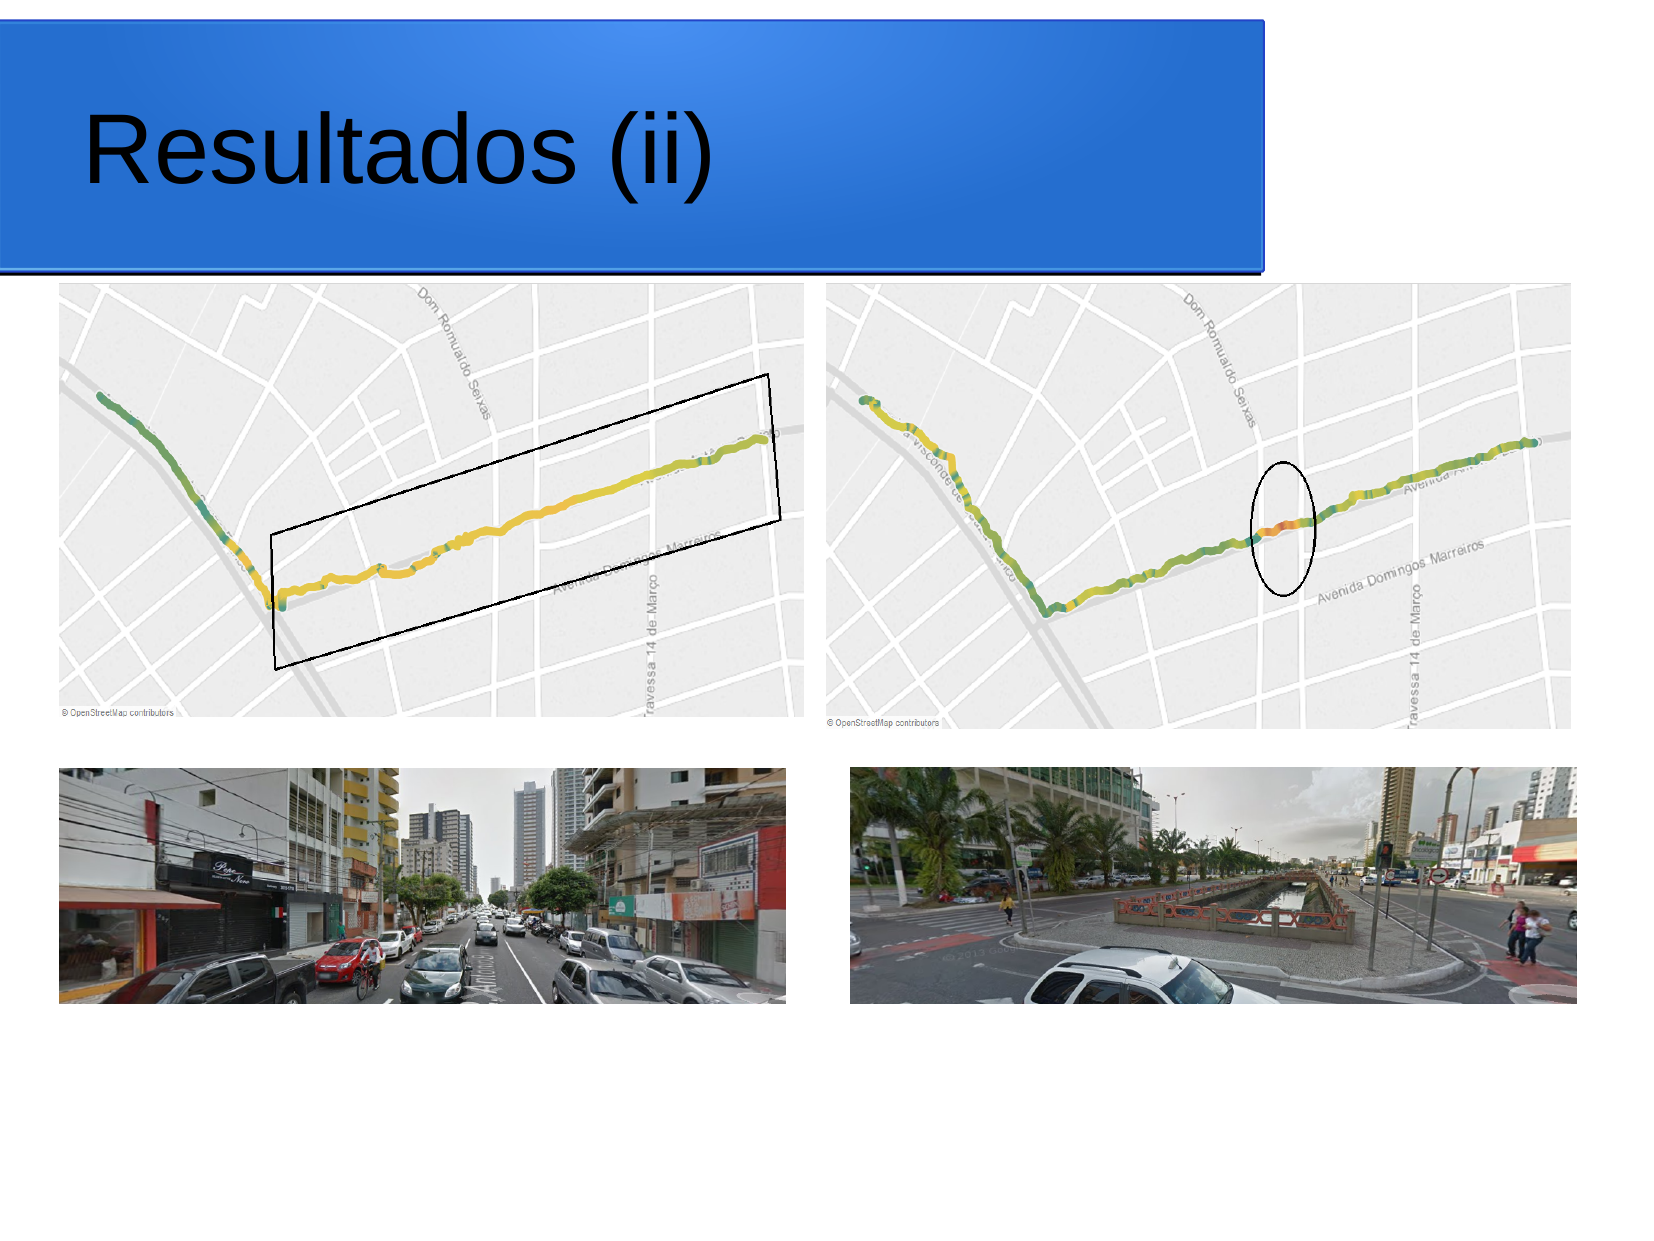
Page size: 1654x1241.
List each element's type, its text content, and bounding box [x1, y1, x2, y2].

picture [59, 283, 804, 717]
picture [826, 283, 1571, 729]
picture [850, 767, 1577, 1004]
title Resultados (ii) [82, 47, 1235, 252]
picture [59, 768, 786, 1004]
